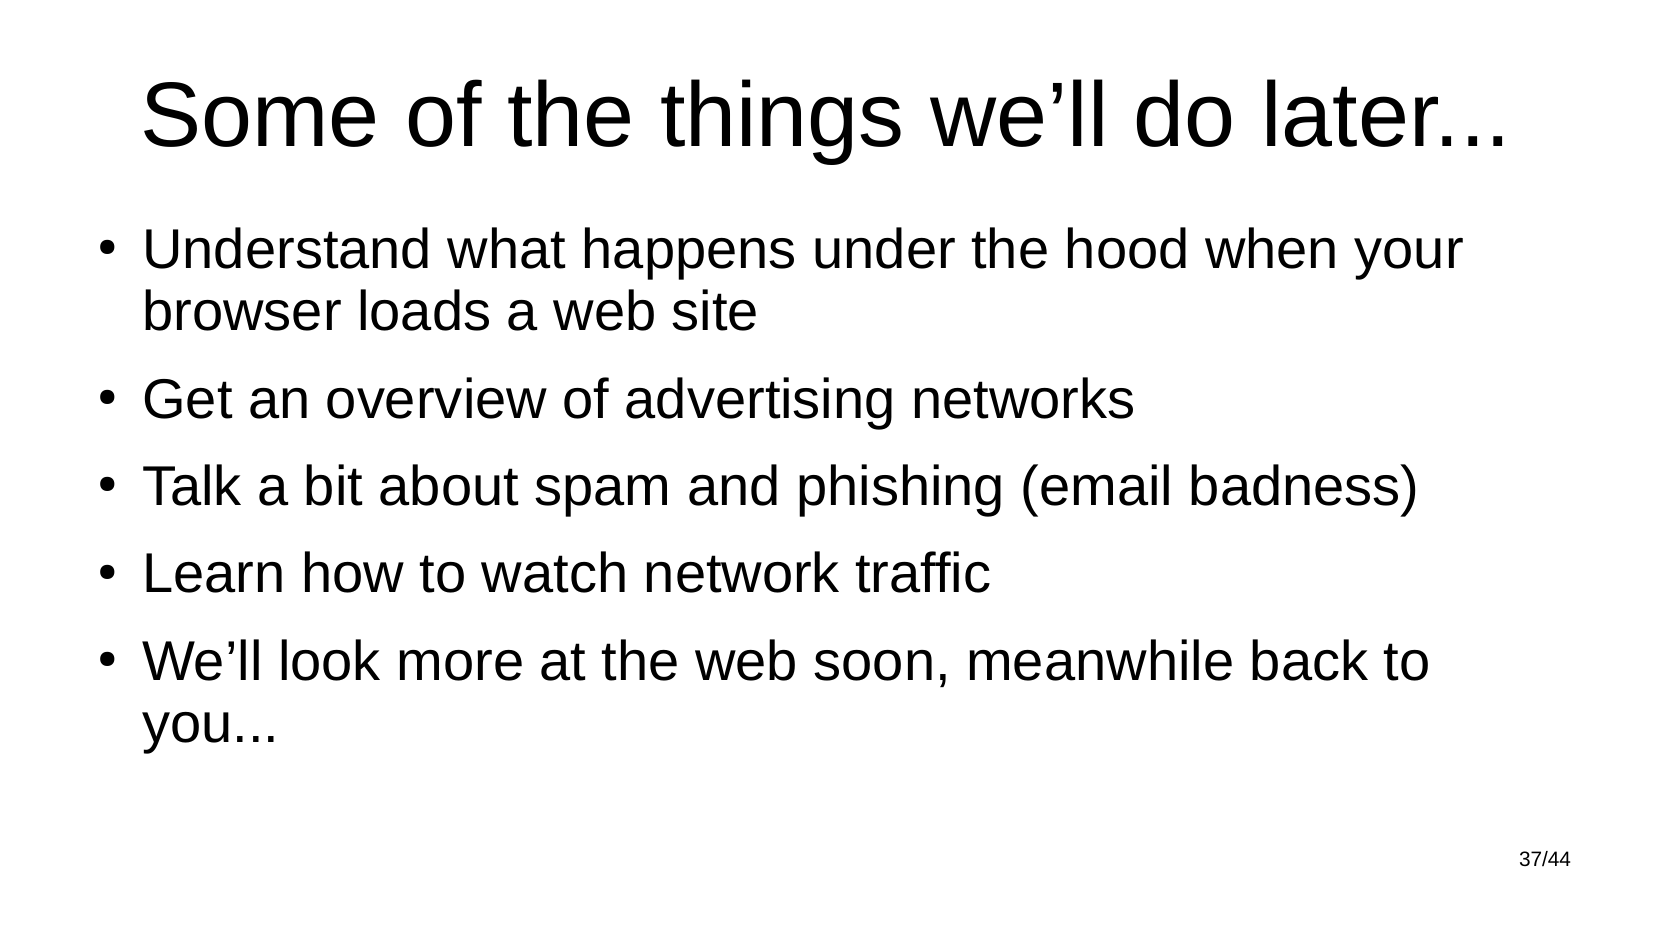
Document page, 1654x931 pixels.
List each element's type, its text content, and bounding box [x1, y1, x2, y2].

list Understand what happens under the hood when your browser loads a web site Get an overview of advertising networks Talk a bit about spam and phishing (email badness) Learn how to watch network traffic We’ll look more at the web soon, meanwhile back to you... [82, 217, 1571, 758]
title Some of the things we’ll do later... [82, 37, 1571, 193]
